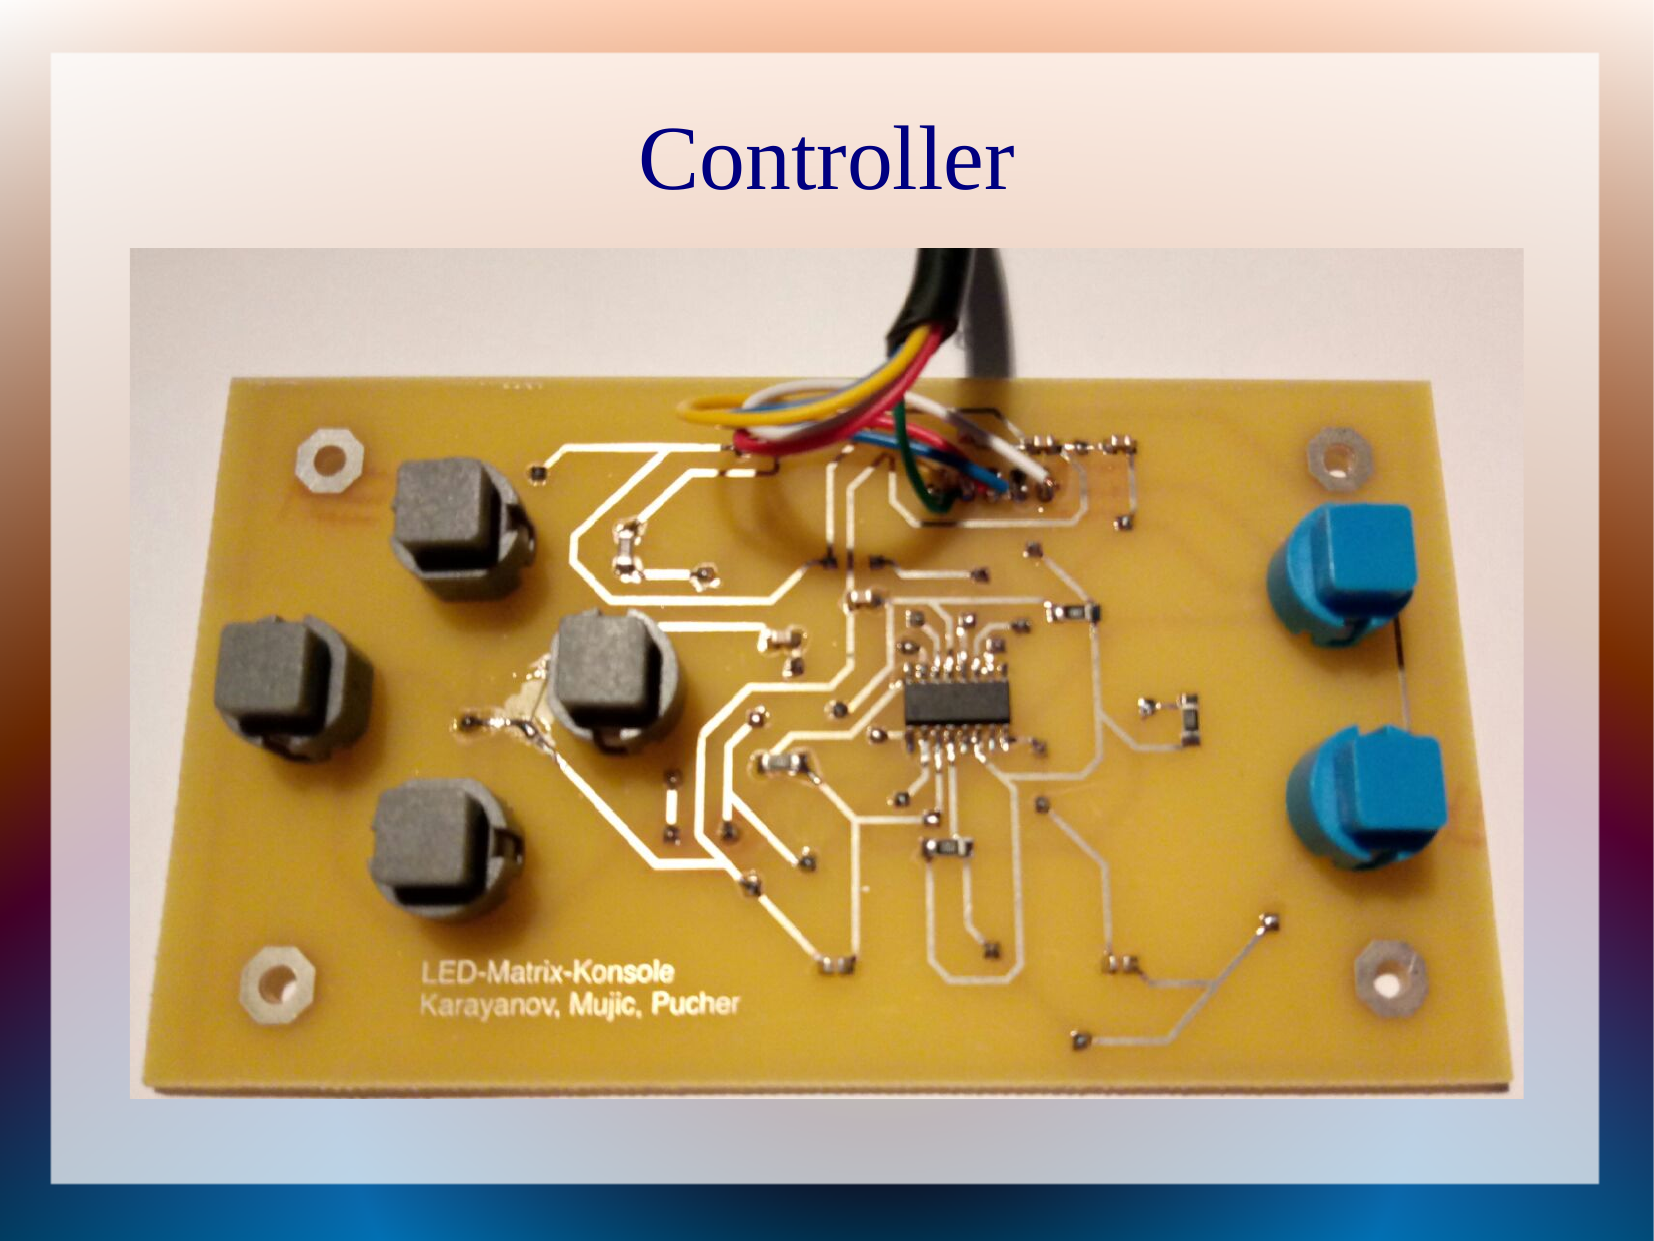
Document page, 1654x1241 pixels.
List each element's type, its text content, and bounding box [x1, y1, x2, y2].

title Controller [82, 55, 1571, 263]
picture [0, 0, 1654, 1241]
